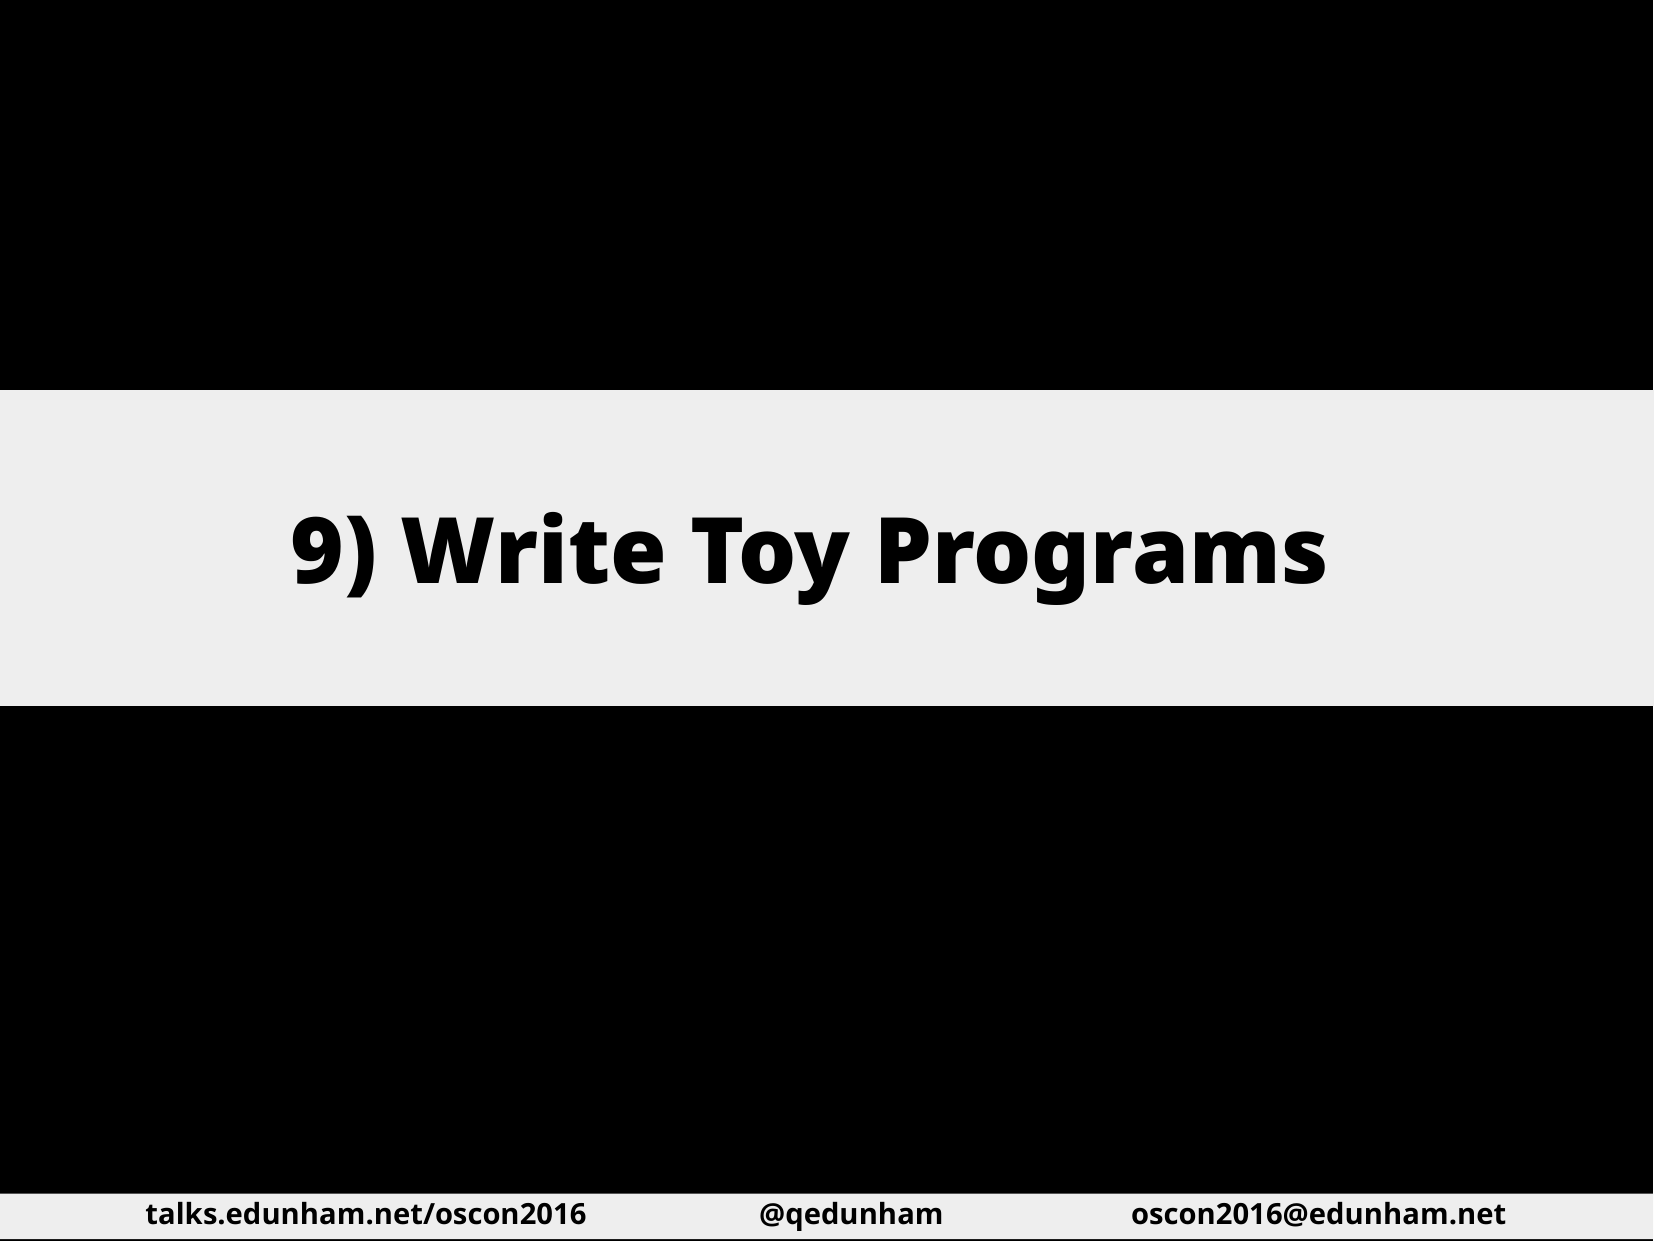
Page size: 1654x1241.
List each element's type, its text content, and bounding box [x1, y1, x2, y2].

title 9) Write Toy Programs [0, 390, 1621, 706]
